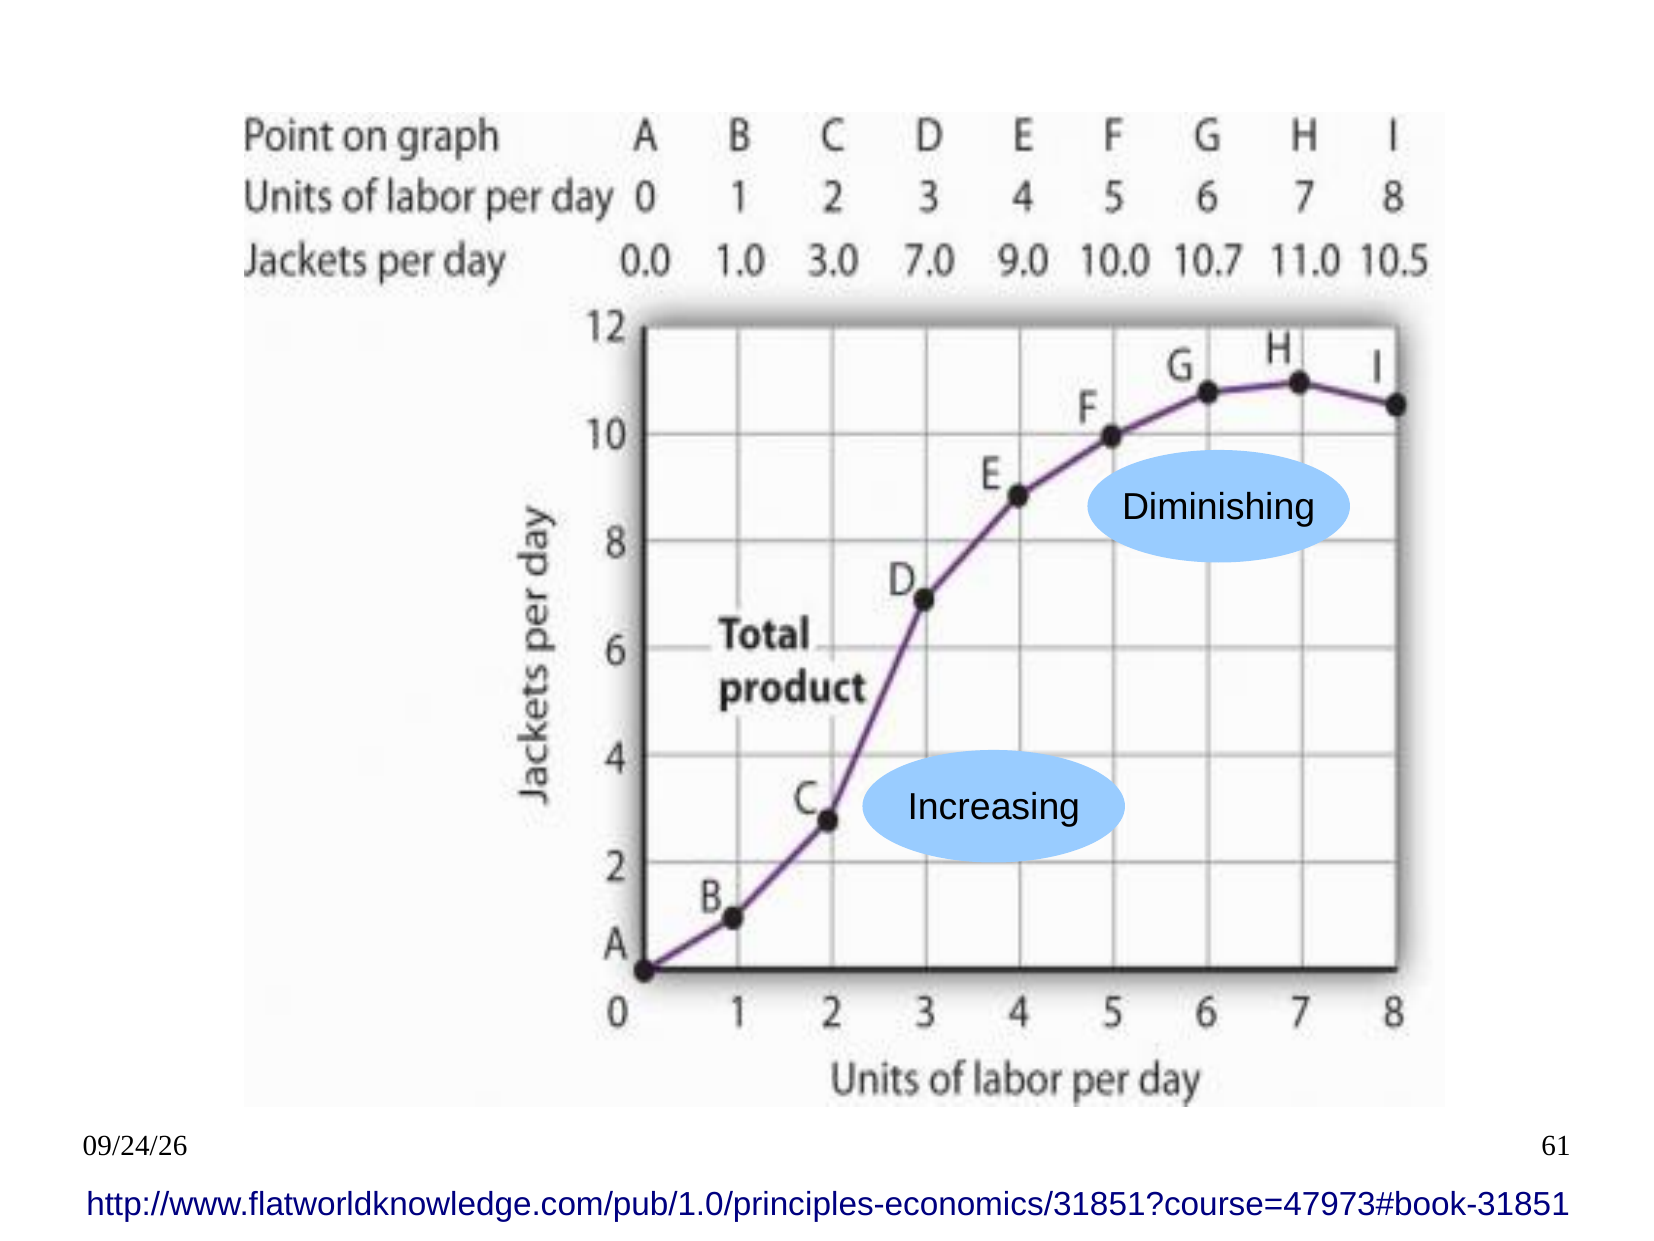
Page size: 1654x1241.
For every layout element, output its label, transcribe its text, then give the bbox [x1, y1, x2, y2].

text_box http://www.flatworldknowledge.com/pub/1.0/principles-economics/31851?course=47973#book-31851 [35, 1177, 1632, 1240]
picture [244, 112, 1445, 1107]
text_box Increasing [862, 749, 1126, 863]
text_box Diminishing [1087, 449, 1351, 563]
